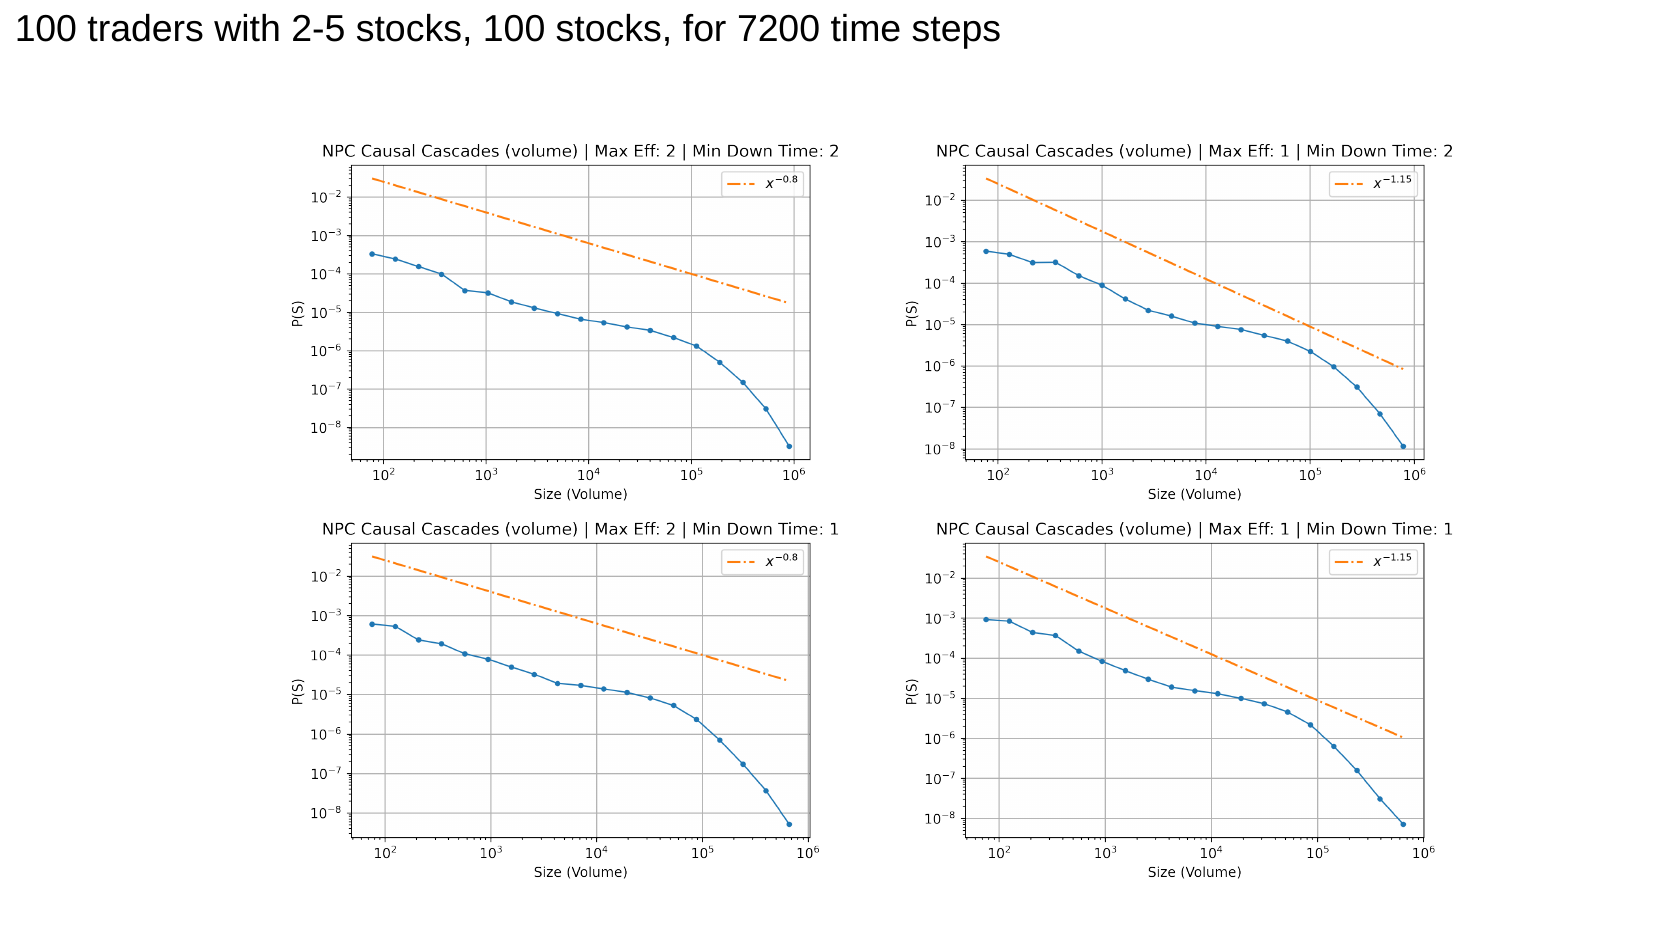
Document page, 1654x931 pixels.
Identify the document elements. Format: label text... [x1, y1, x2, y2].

text_box 100 traders with 2-5 stocks, 100 stocks, for 7200 time steps [0, 0, 1038, 57]
picture [277, 118, 869, 886]
picture [891, 118, 1483, 886]
